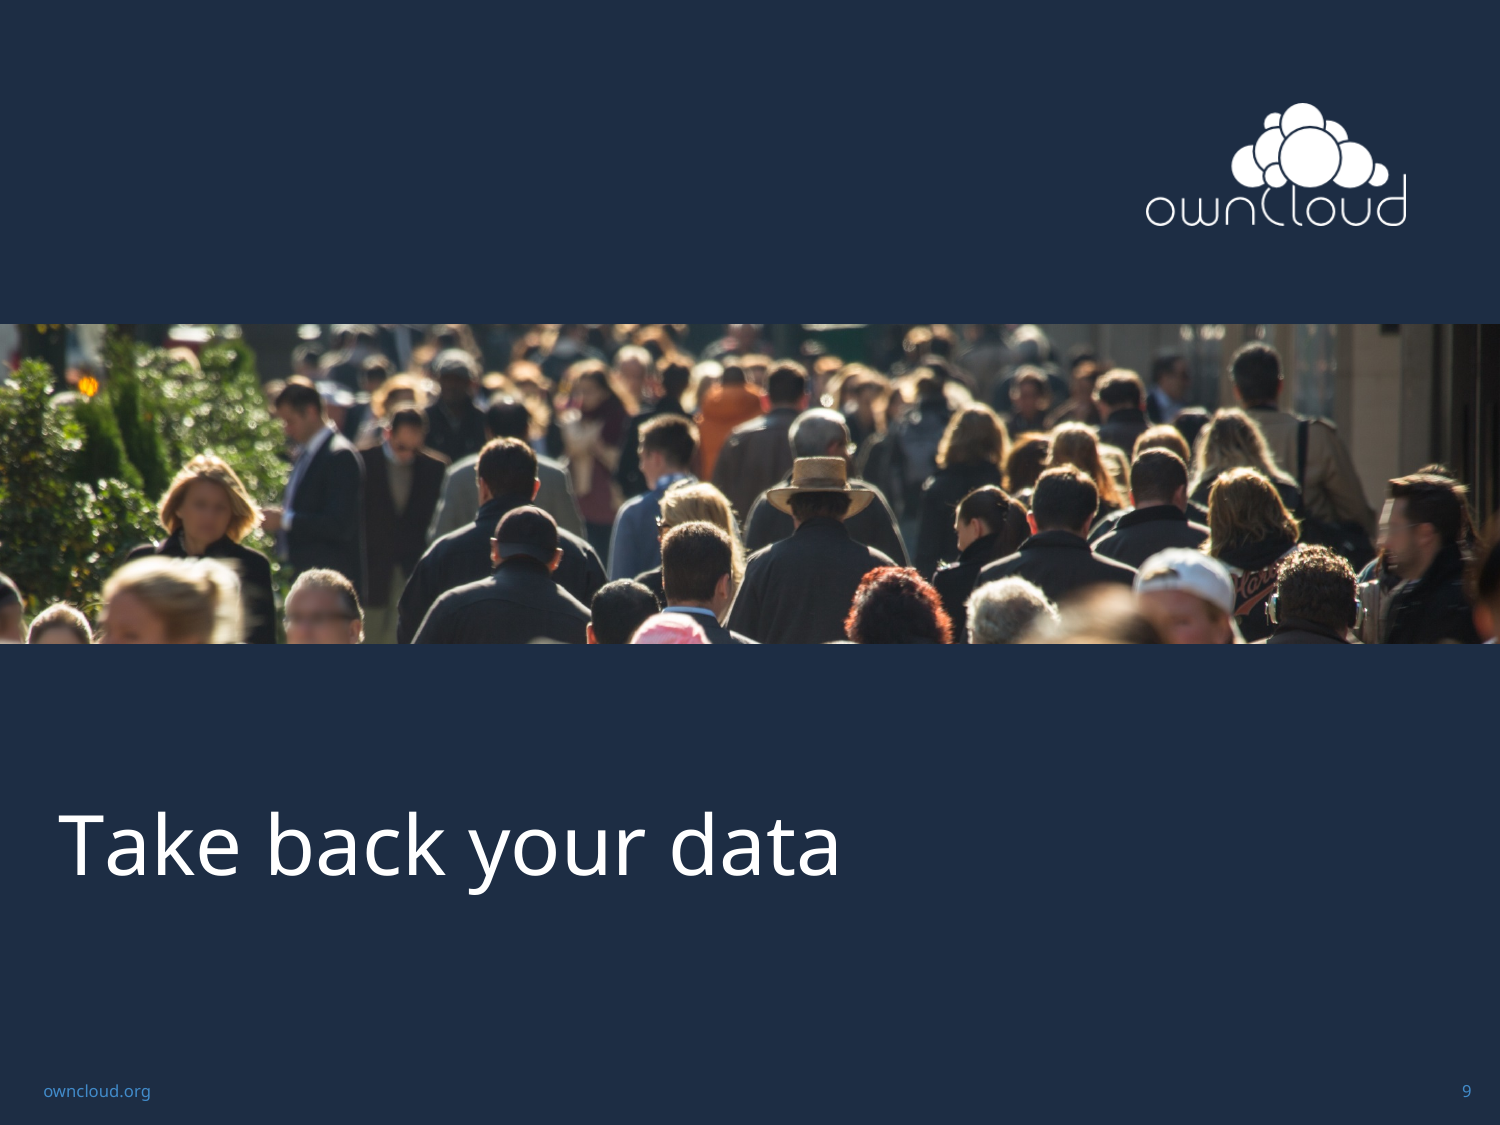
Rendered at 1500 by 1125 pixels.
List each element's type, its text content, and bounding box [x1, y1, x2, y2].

picture [1146, 103, 1406, 226]
picture [0, 324, 1500, 644]
title Take back your data [58, 754, 1427, 942]
